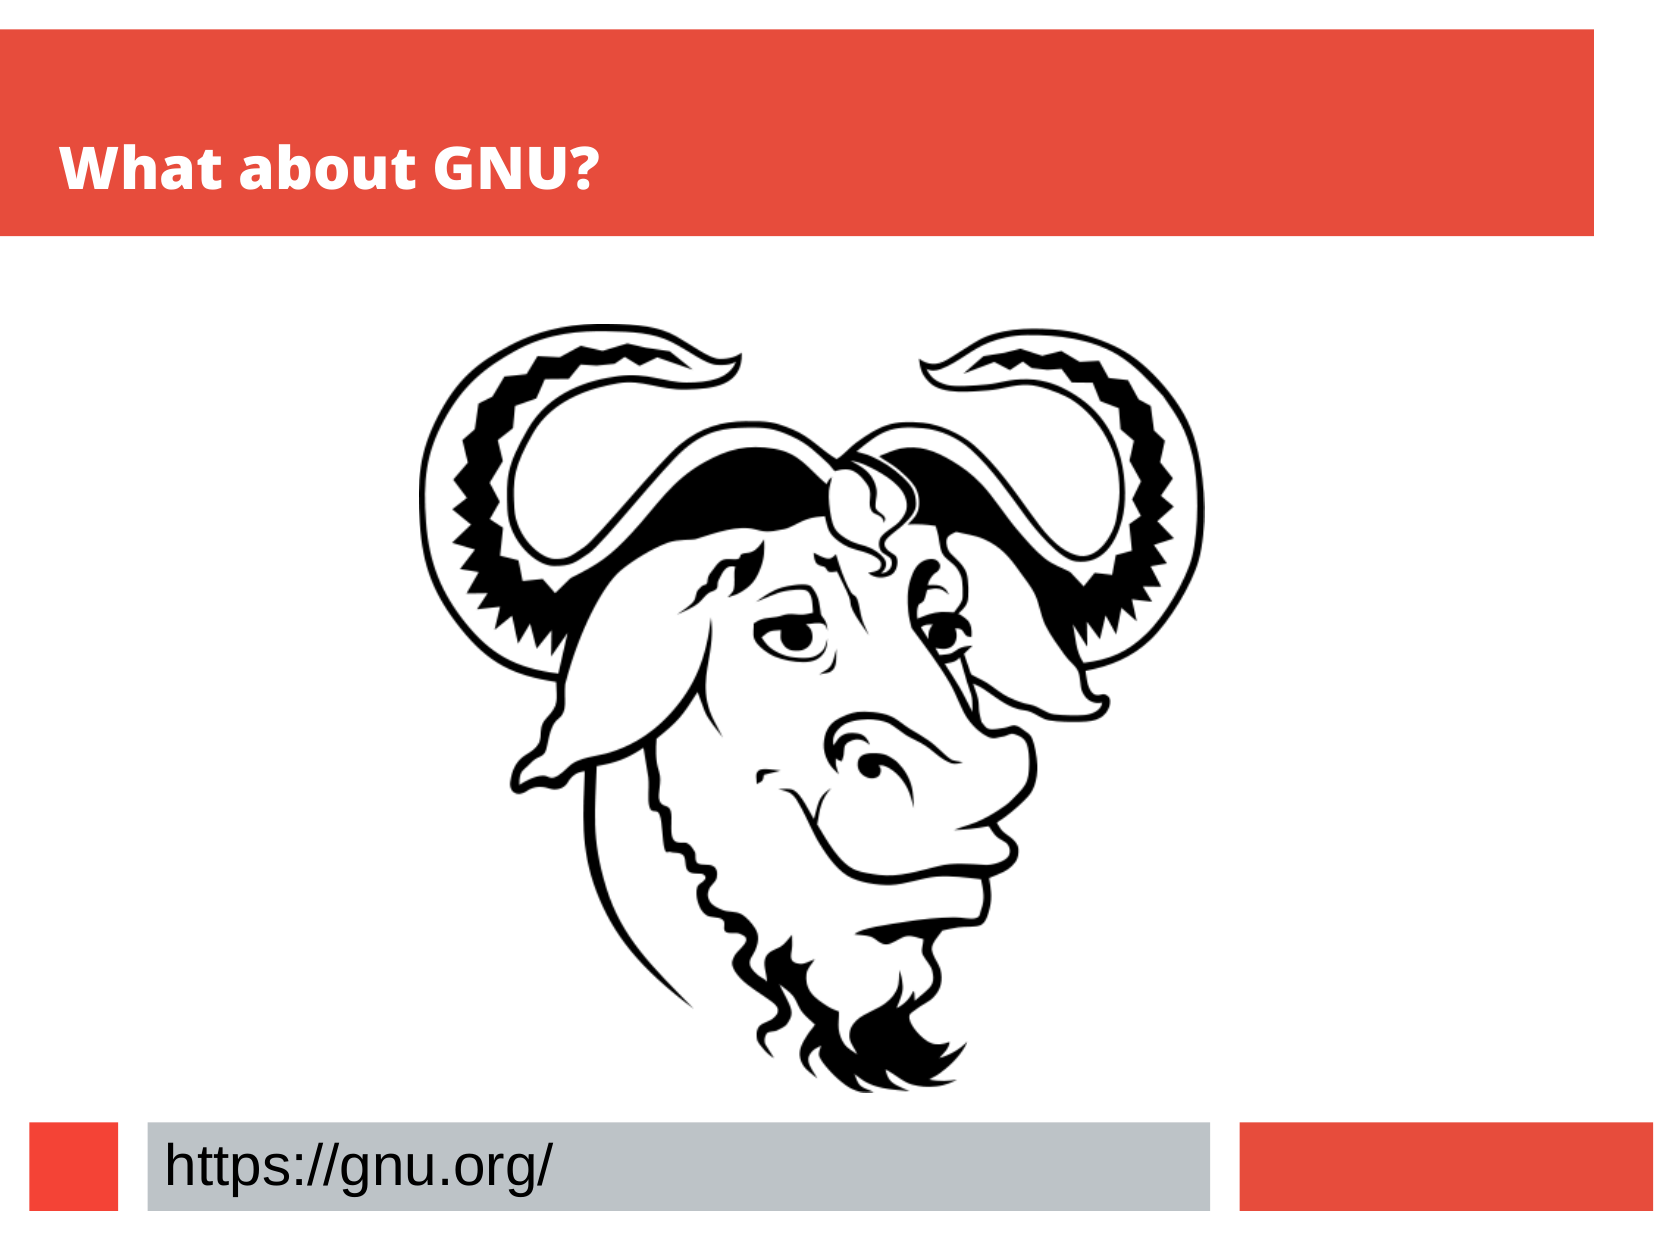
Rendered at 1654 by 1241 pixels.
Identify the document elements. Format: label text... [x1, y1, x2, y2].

text_box https://gnu.org/ [149, 1125, 1215, 1206]
title What about GNU? [58, 59, 1594, 207]
picture [419, 324, 1205, 1093]
